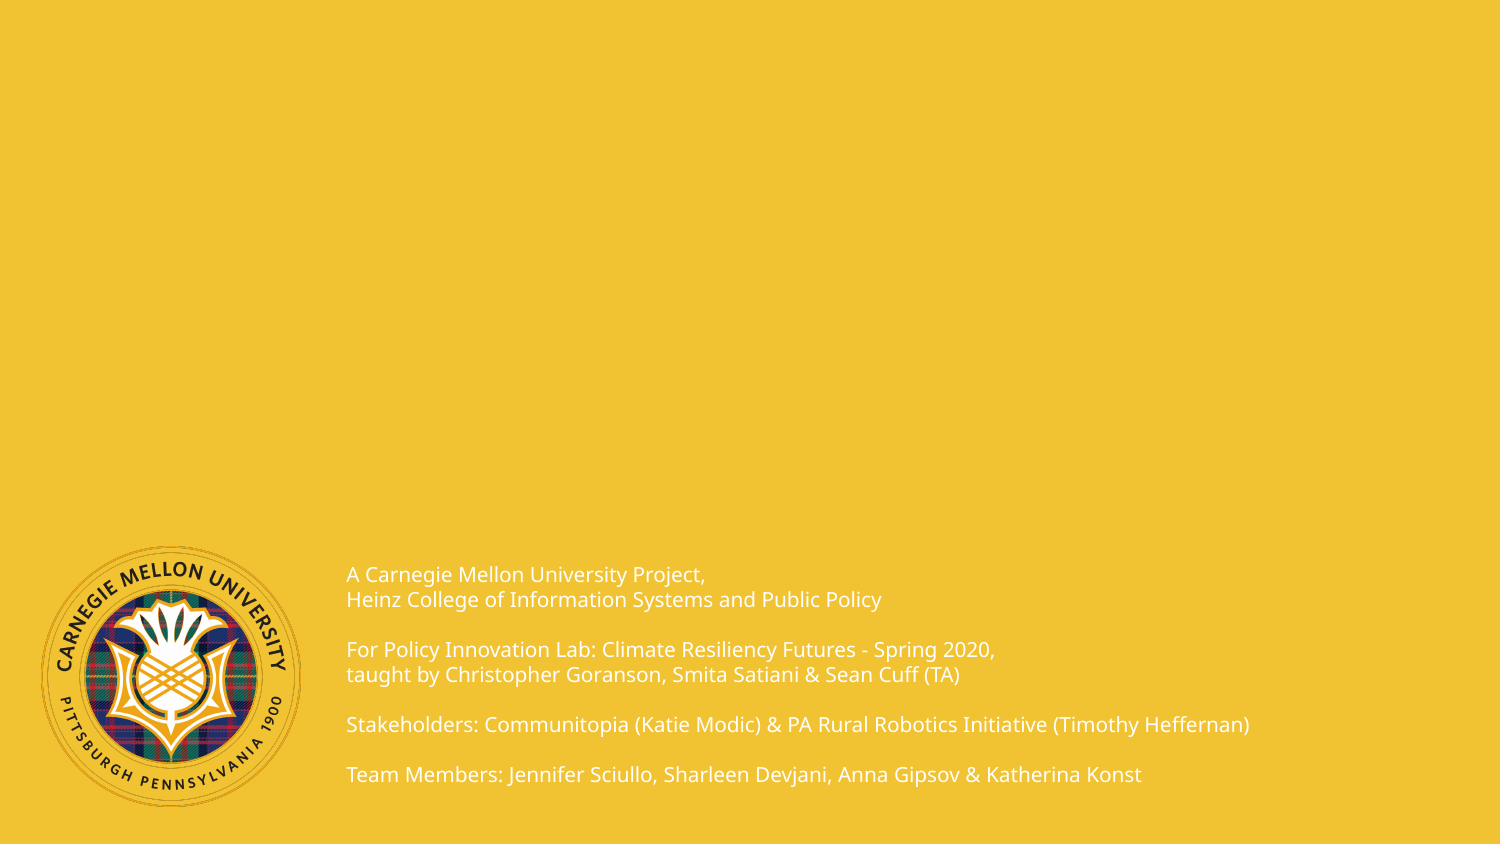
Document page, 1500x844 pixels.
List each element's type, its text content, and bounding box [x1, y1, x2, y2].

text_box A Carnegie Mellon University Project, Heinz College of Information Systems and Public Policy For Policy Innovation Lab: Climate Resiliency Futures - Spring 2020, taught by Christopher Goranson, Smita Satiani & Sean Cuff (TA) Stakeholders: Communitopia (Katie Modic) & PA Rural Robotics Initiative (Timothy Heffernan) Team Members: Jennifer Sciullo, Sharleen Devjani, Anna Gipsov & Katherina Konst [331, 546, 1472, 807]
picture [41, 546, 301, 807]
